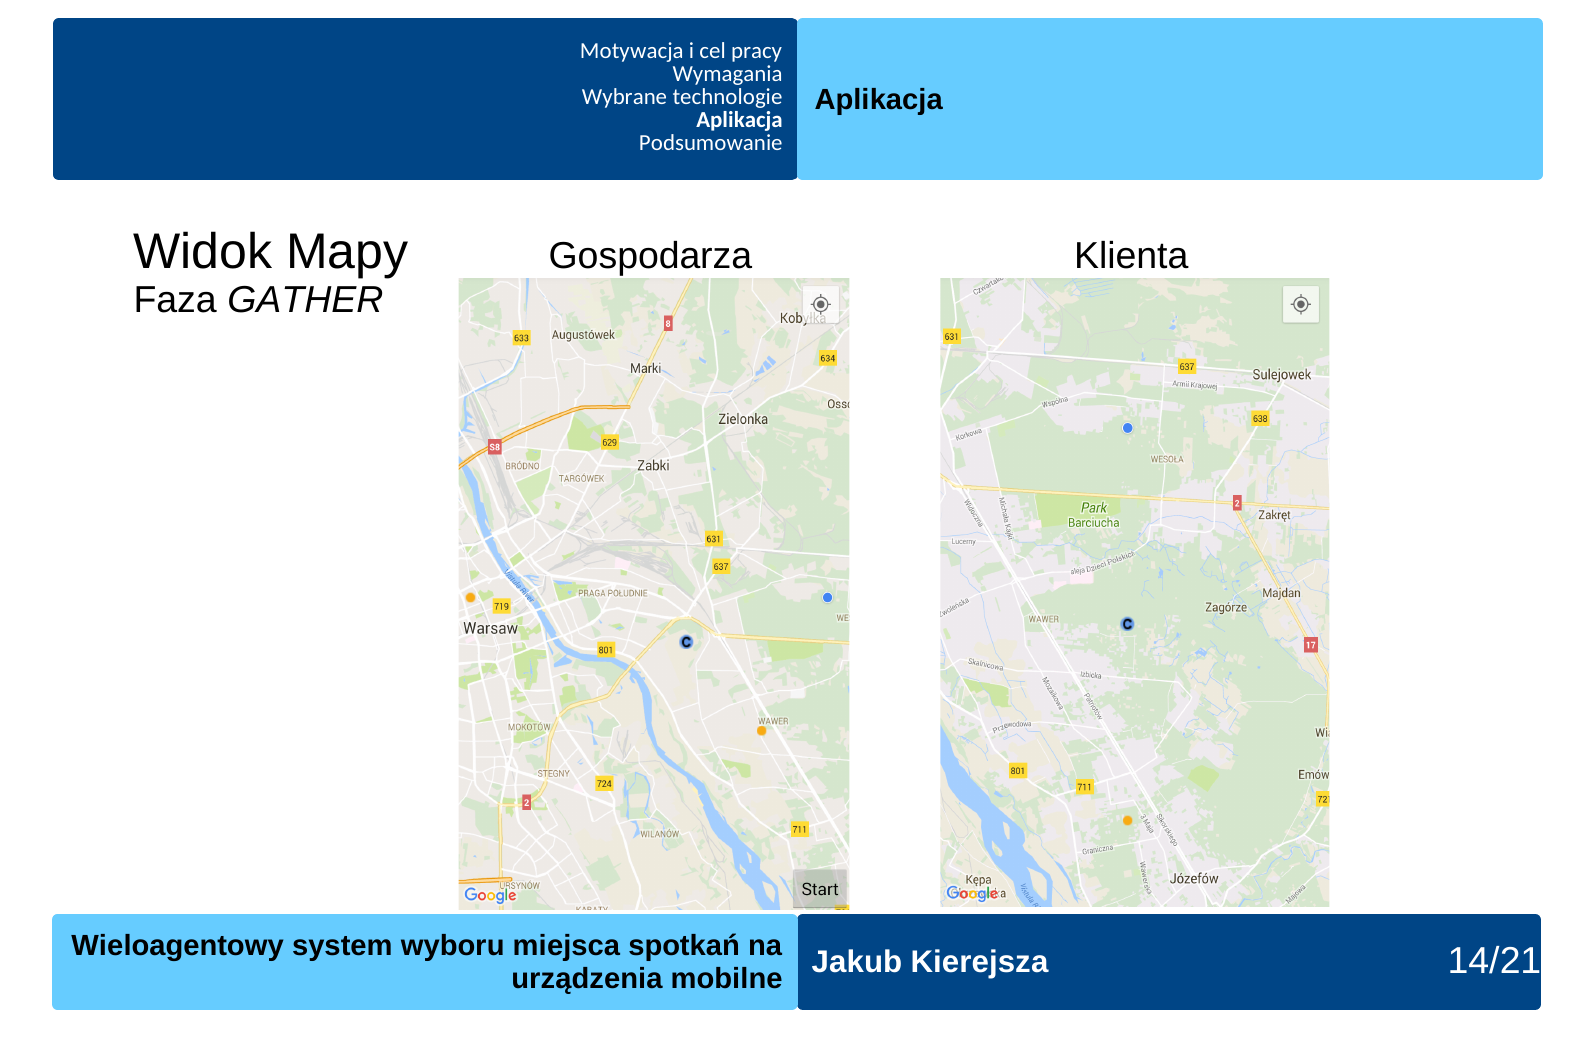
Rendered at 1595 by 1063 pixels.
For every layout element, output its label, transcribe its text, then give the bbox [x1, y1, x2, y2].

picture [940, 278, 1330, 907]
title Motywacja i cel pracy Wymagania Wybrane technologie Aplikacja Podsumowanie [59, 23, 792, 175]
title Jakub Kierejsza [802, 919, 1536, 1004]
list Widok Mapy Gospodarza Klienta Faza GATHER [133, 223, 1463, 846]
picture [458, 278, 850, 910]
title Aplikacja [802, 23, 1537, 175]
text_box <number>/21 [1426, 931, 1556, 1031]
title Wieloagentowy system wyboru miejsca spotkań na urządzenia mobilne [57, 919, 792, 1004]
